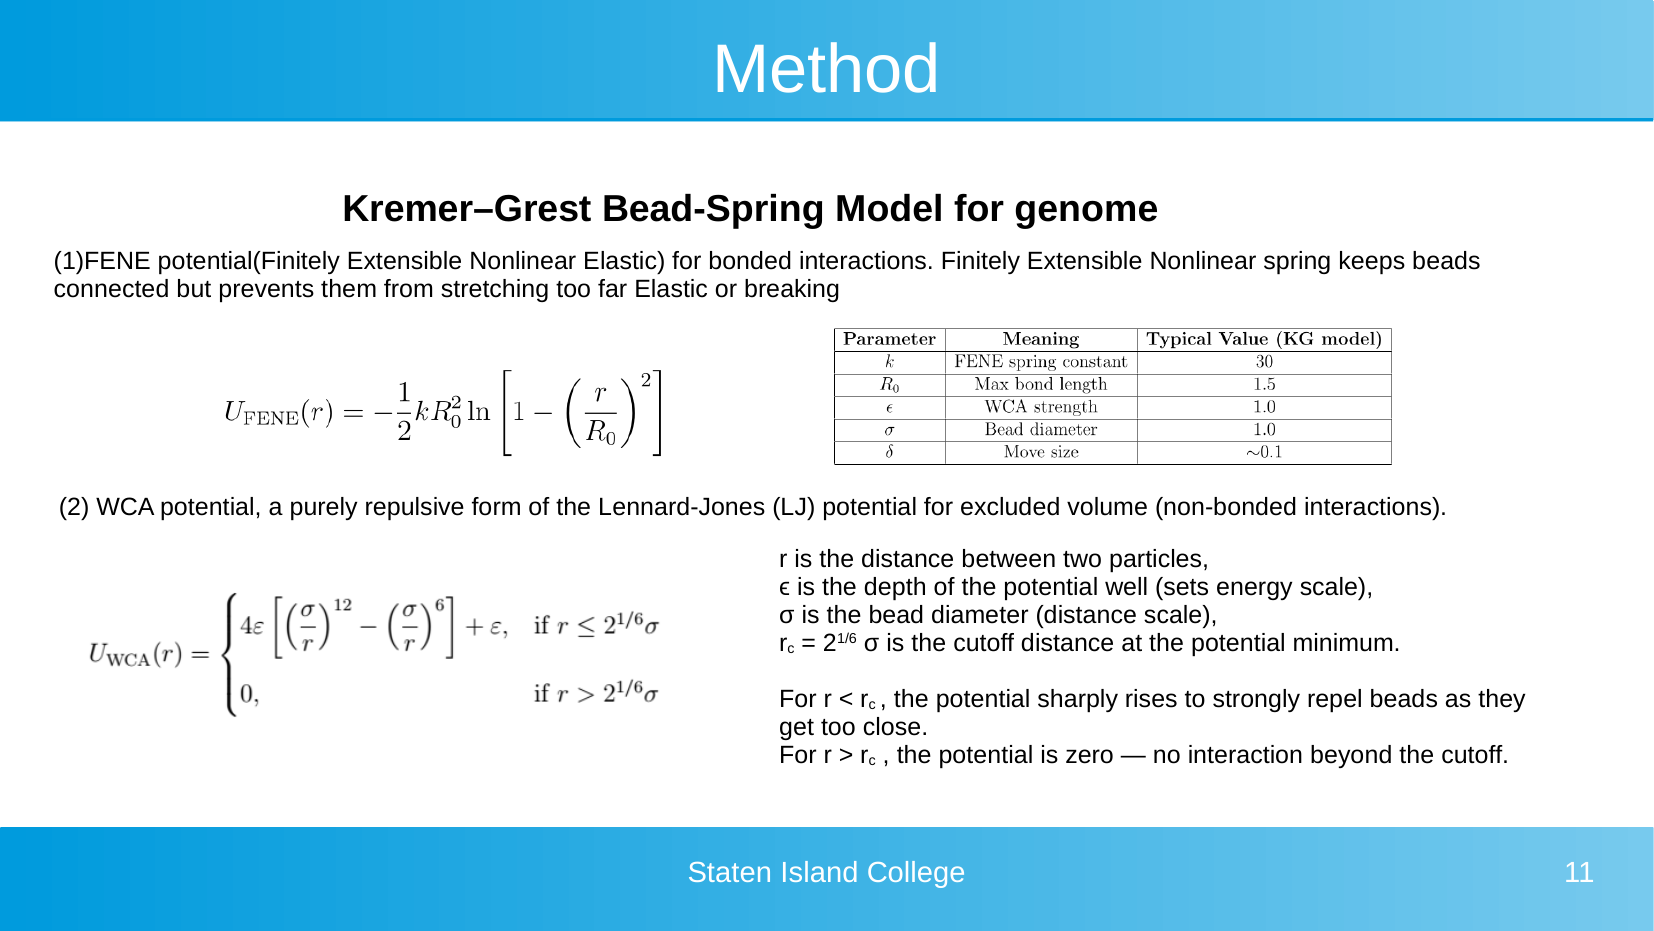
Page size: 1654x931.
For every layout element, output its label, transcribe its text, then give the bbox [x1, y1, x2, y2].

picture [818, 318, 1402, 472]
text_box (1)FENE potential(Finitely Extensible Nonlinear Elastic) for bonded interactions. Finitely Extensible Nonlinear spring keeps beads connected but prevents them from stretching too far Elastic or breaking [39, 239, 1542, 318]
title Method [59, 29, 1595, 108]
text_box (2) WCA potential, a purely repulsive form of the Lennard-Jones (LJ) potential for excluded volume (non-bonded interactions). [44, 484, 1521, 530]
text_box Kremer–Grest Bead-Spring Model for genome [327, 180, 1279, 237]
picture [218, 363, 669, 467]
text_box r is the distance between two particles, ϵ is the depth of the potential well (sets energy scale), σ is the bead diameter (distance scale), rc = 21/6 σ is the cutoff distance at the potential minimum. For r < rc , the potential sharply rises to strongly repel beads as they get too close. For r > rc , the potential is zero — no interaction beyond the cutoff. [764, 537, 1553, 757]
picture [84, 585, 667, 725]
